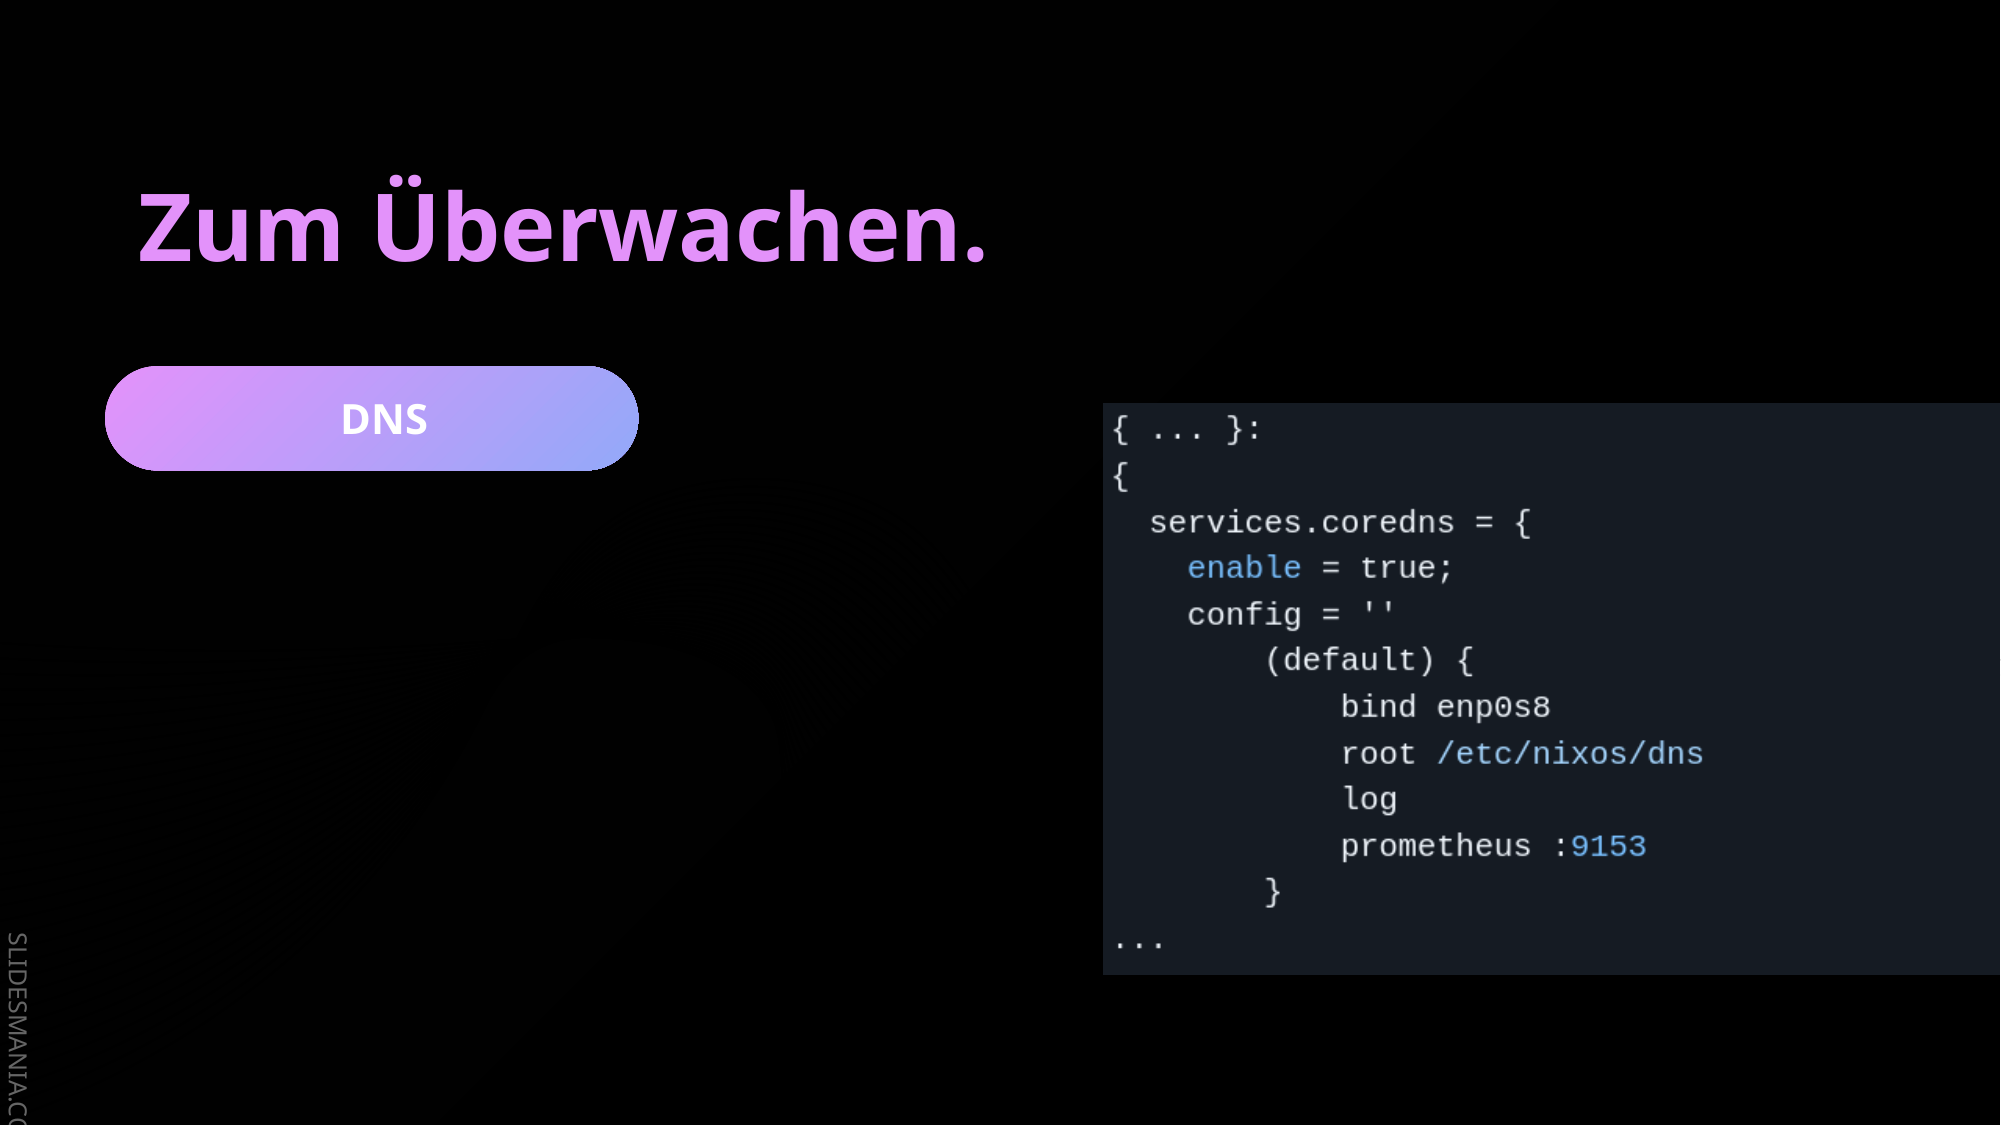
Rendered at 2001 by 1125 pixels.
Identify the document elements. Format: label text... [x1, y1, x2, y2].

picture [1103, 403, 2000, 976]
text_box [105, 383, 118, 453]
subtitle DNS [118, 365, 652, 466]
title Zum Überwachen. [118, 147, 1909, 273]
text_box [136, 466, 608, 471]
